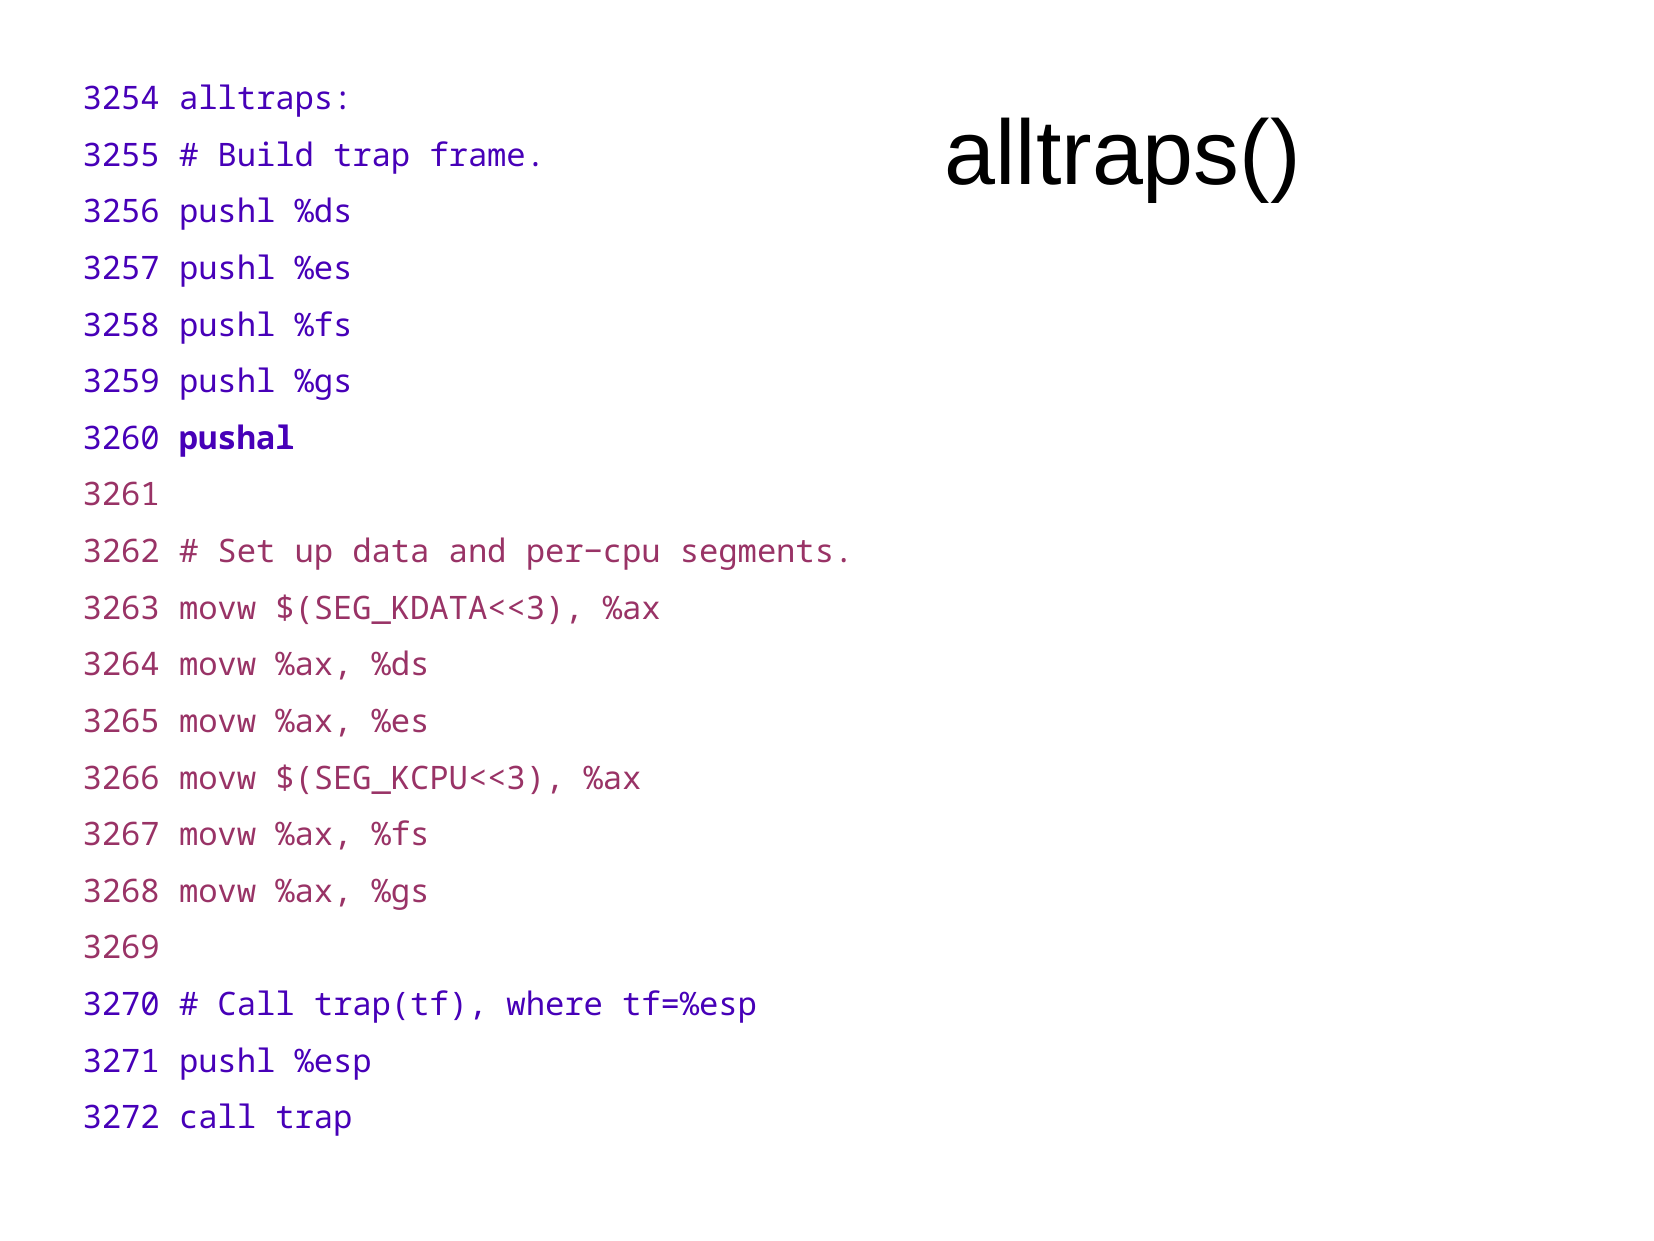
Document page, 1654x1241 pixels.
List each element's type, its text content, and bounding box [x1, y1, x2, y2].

title alltraps() [675, 49, 1571, 257]
list 3254 alltraps: 3255 # Build trap frame. 3256 pushl %ds 3257 pushl %es 3258 pushl %fs 3259 pushl %gs 3260 pushal 3261 3262 # Set up data and per−cpu segments. 3263 movw $(SEG_KDATA<<3), %ax 3264 movw %ax, %ds 3265 movw %ax, %es 3266 movw $(SEG_KCPU<<3), %ax 3267 movw %ax, %fs 3268 movw %ax, %gs 3269 3270 # Call trap(tf), where tf=%esp 3271 pushl %esp 3272 call trap [82, 75, 1571, 1163]
